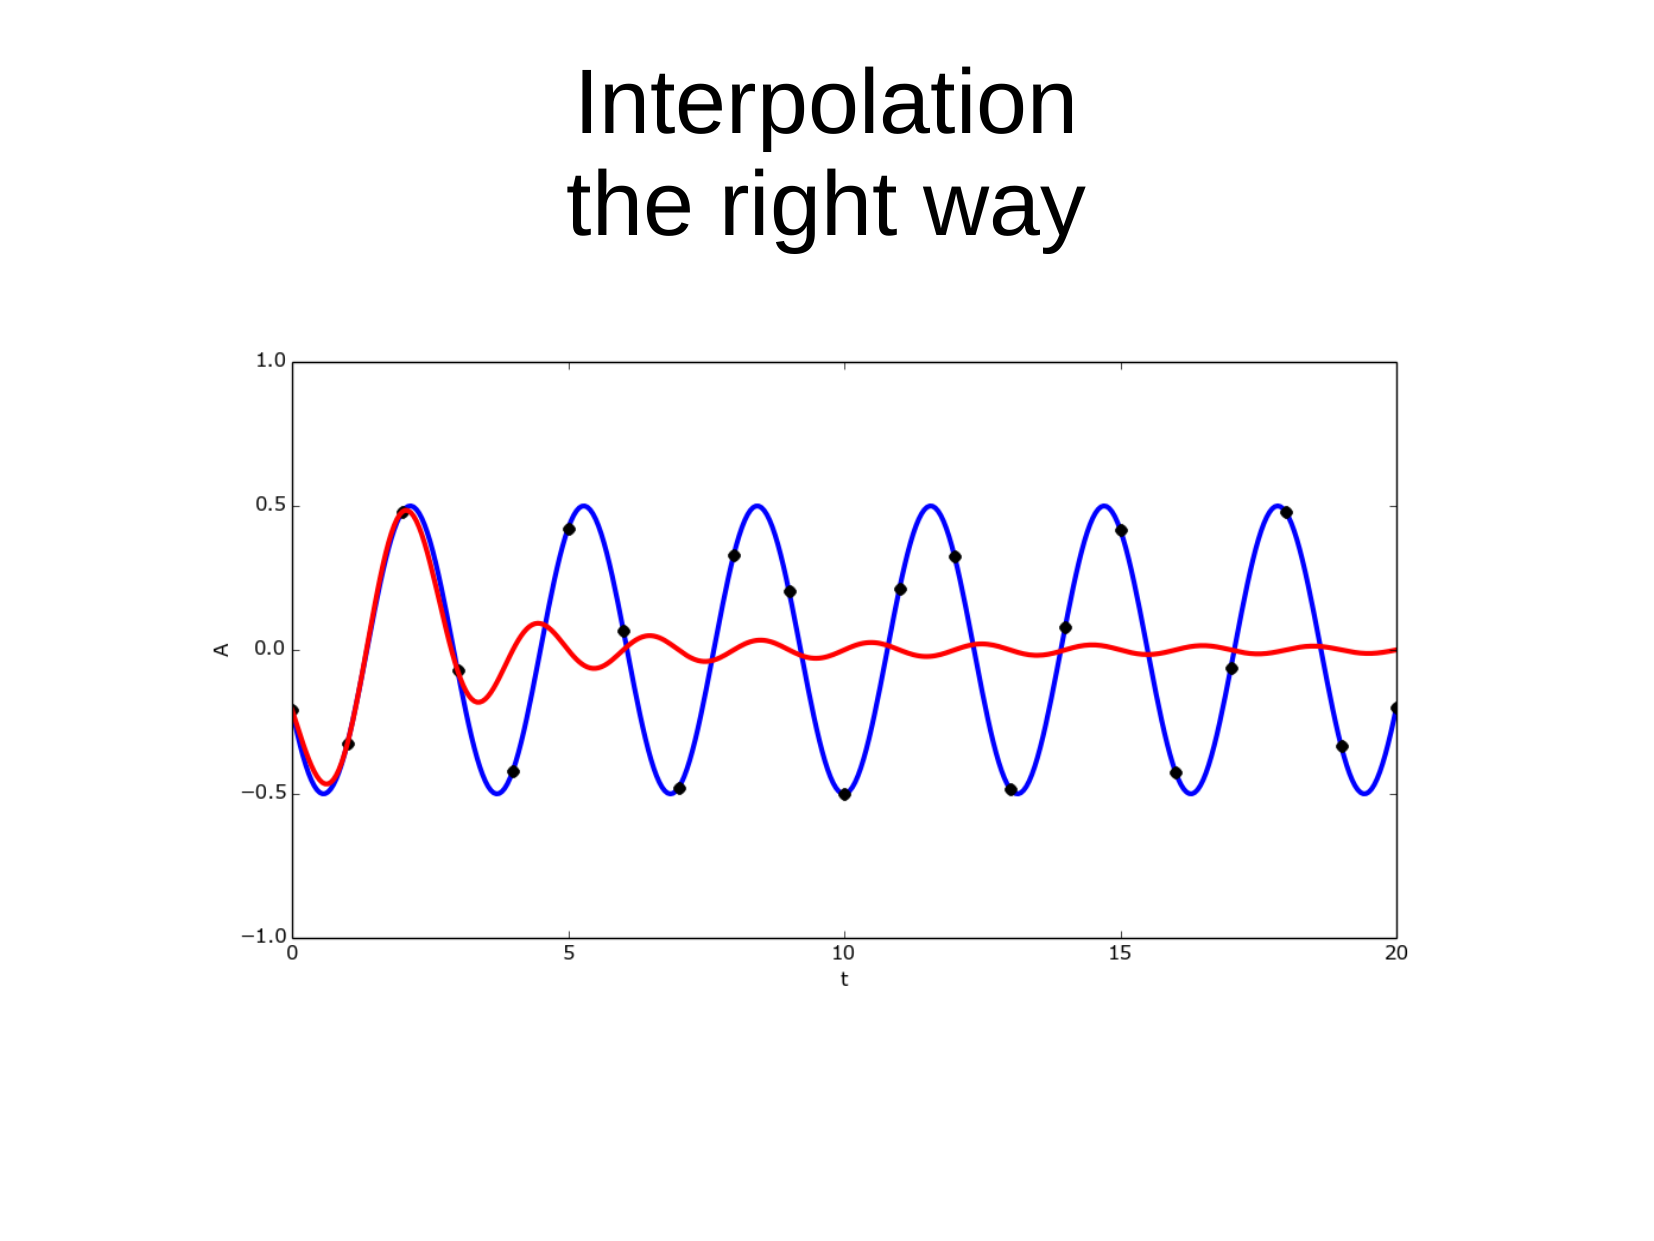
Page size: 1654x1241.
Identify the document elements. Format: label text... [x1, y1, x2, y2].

picture [114, 290, 1539, 1010]
title Interpolation the right way [82, 49, 1571, 257]
